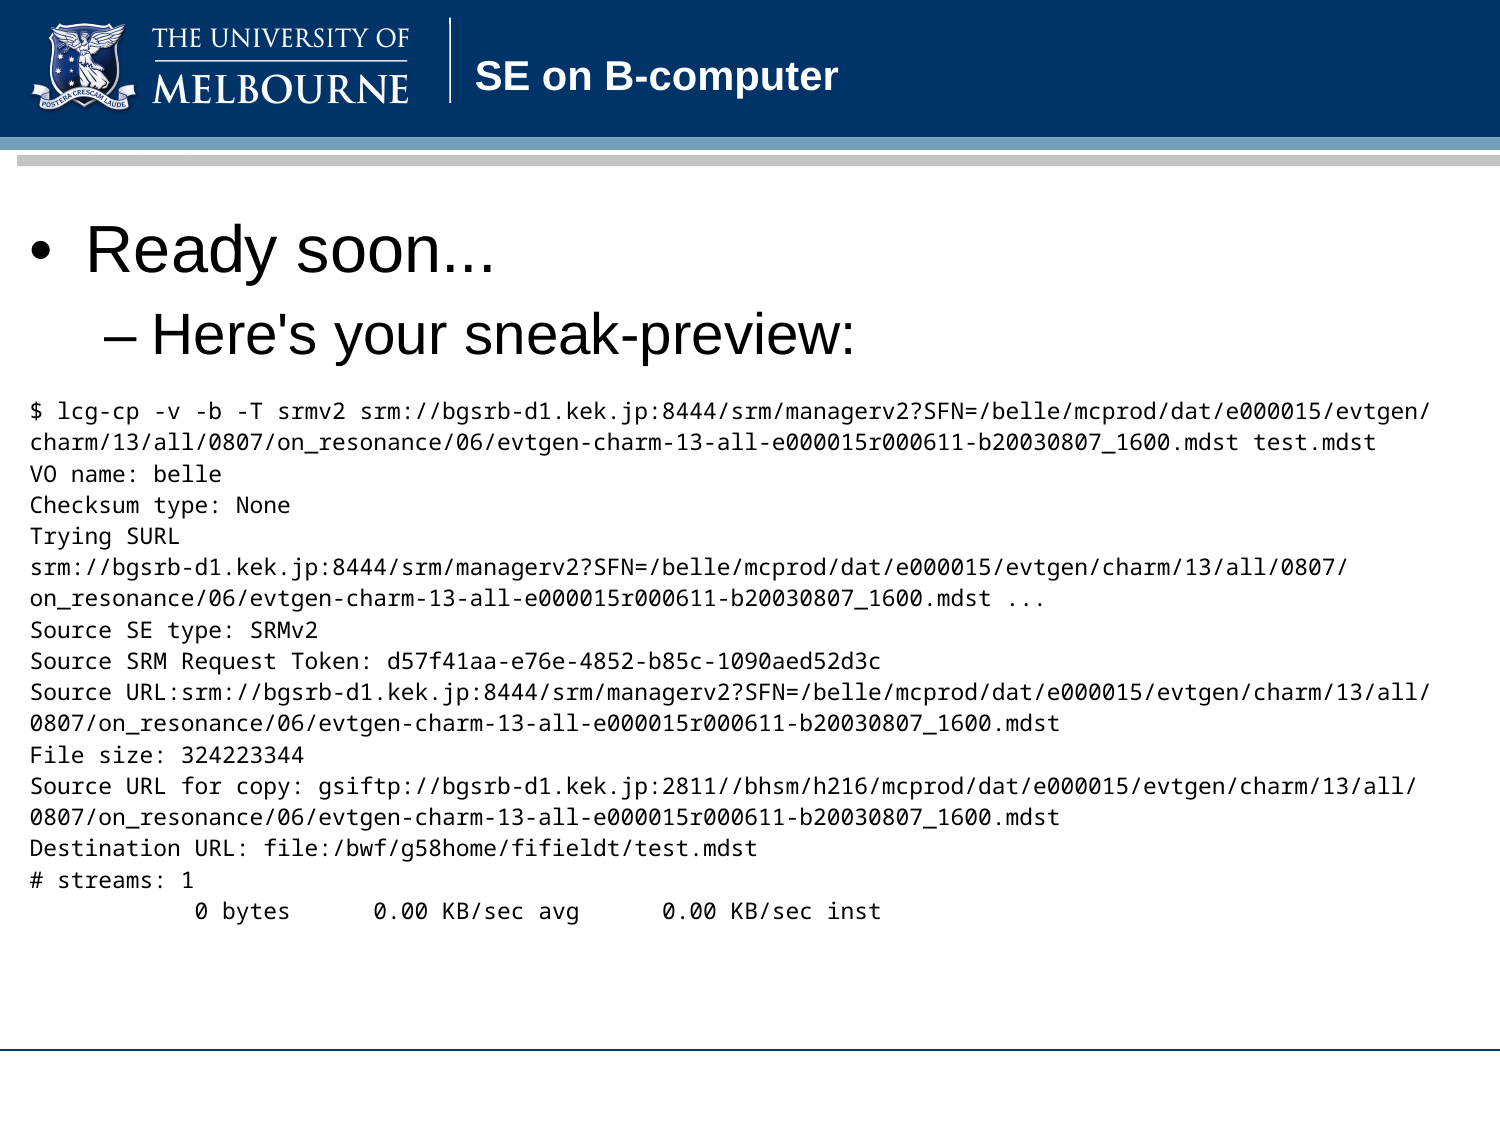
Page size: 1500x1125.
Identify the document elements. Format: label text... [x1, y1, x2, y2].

picture [87, 150, 229, 155]
list Ready soon... Here's your sneak-preview: $ lcg-cp -v -b -T srmv2 srm://bgsrb-d1.kek.jp:8444/srm/managerv2?SFN=/belle/mcprod/dat/e000015/evtgen/charm/13/all/0807/on_resonance/06/evtgen-charm-13-all-e000015r000611-b20030807_1600.mdst test.mdst VO name: belle Checksum type: None Trying SURL srm://bgsrb-d1.kek.jp:8444/srm/managerv2?SFN=/belle/mcprod/dat/e000015/evtgen/charm/13/all/0807/on_resonance/06/evtgen-charm-13-all-e000015r000611-b20030807_1600.mdst ... Source SE type: SRMv2 Source SRM Request Token: d57f41aa-e76e-4852-b85c-1090aed52d3c Source URL:srm://bgsrb-d1.kek.jp:8444/srm/managerv2?SFN=/belle/mcprod/dat/e000015/evtgen/charm/13/all/0807/on_resonance/06/evtgen-charm-13-all-e000015r000611-b20030807_1600.mdst File size: 324223344 Source URL for copy: gsiftp://bgsrb-d1.kek.jp:2811//bhsm/h216/mcprod/dat/e000015/evtgen/charm/13/all/0807/on_resonance/06/evtgen-charm-13-all-e000015r000611-b20030807_1600.mdst Destination URL: file:/bwf/g58home/fifieldt/test.mdst # streams: 1 0 bytes 0.00 KB/sec avg 0.00 KB/sec inst [29, 212, 1500, 1001]
title SE on B-computer [474, 19, 1450, 133]
picture [24, 17, 413, 119]
